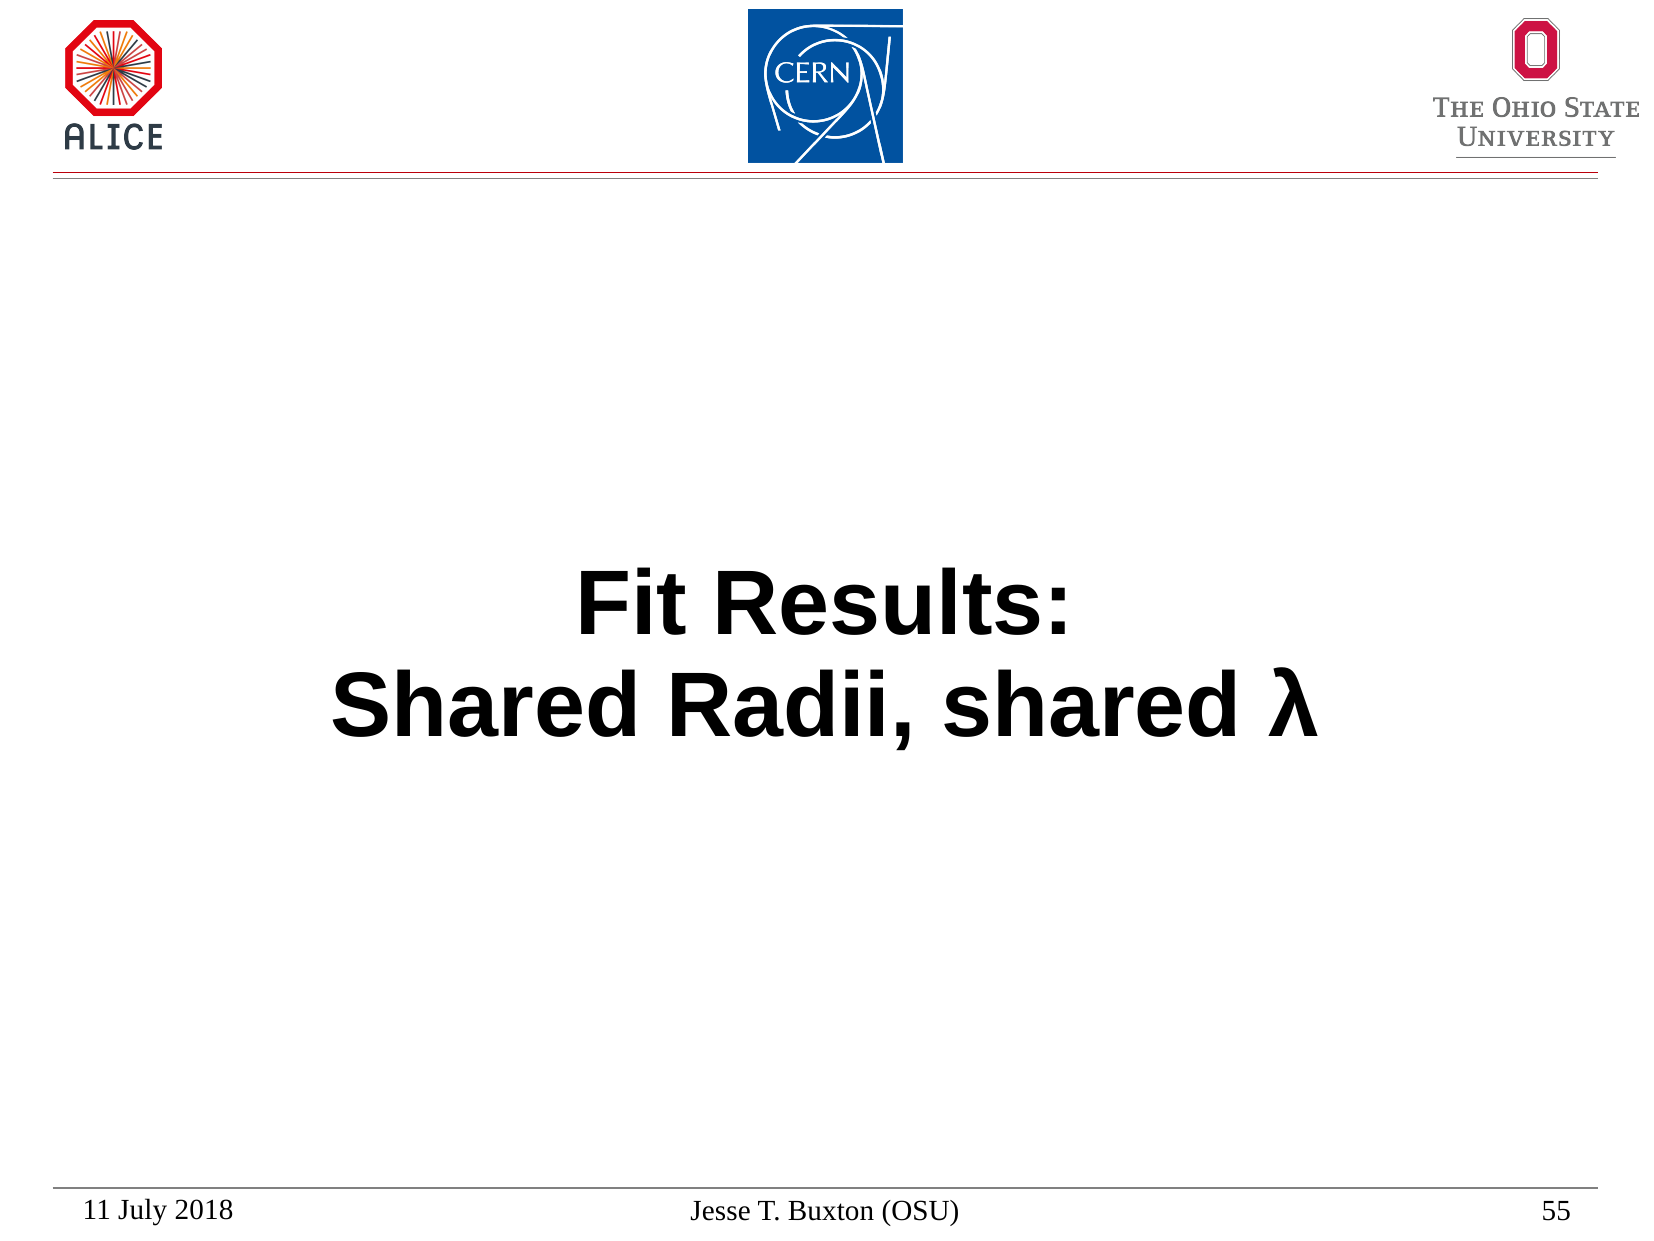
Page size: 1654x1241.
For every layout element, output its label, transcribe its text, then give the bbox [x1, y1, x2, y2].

title Fit Results: Shared Radii, shared λ [137, 551, 1513, 757]
picture [748, 9, 903, 163]
picture [65, 20, 162, 150]
picture [1430, 5, 1642, 171]
